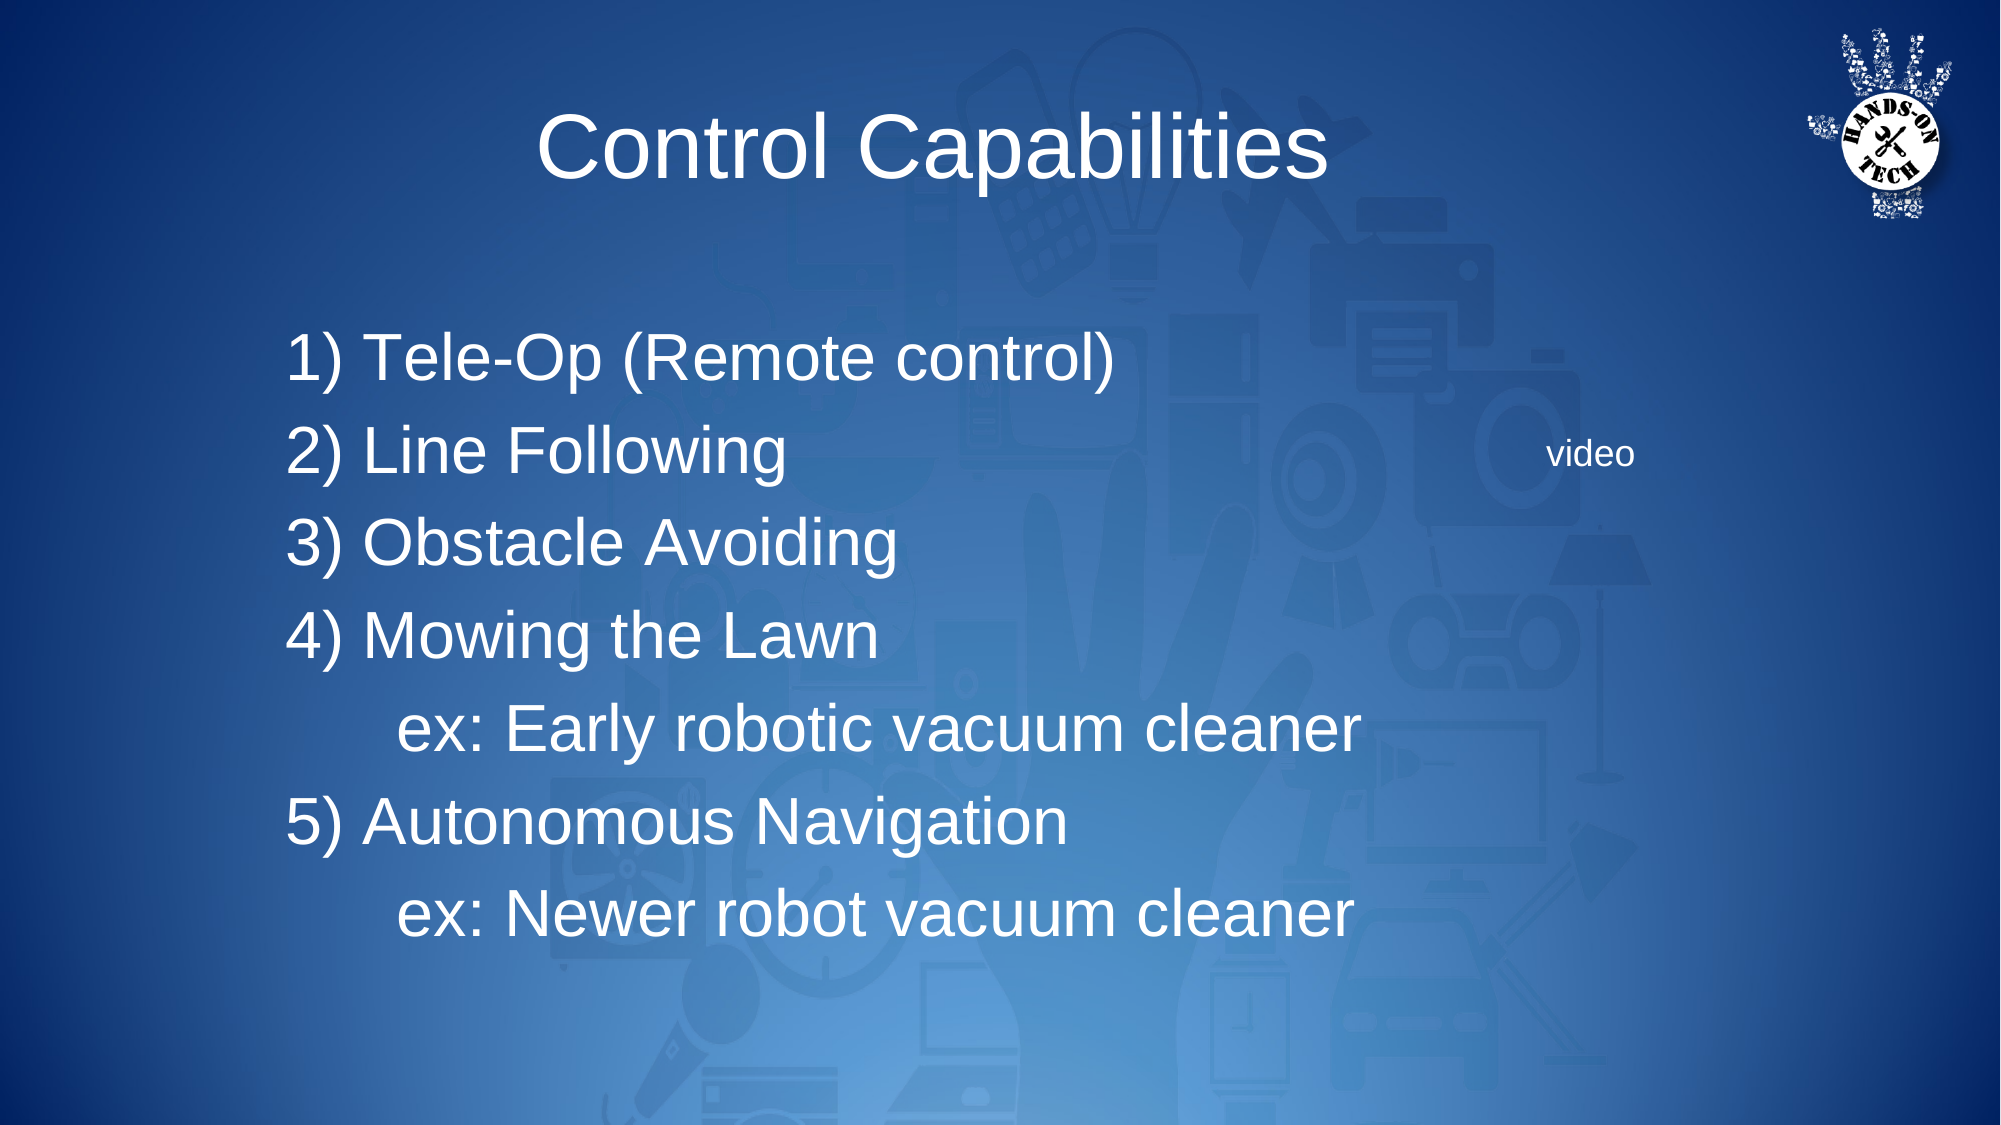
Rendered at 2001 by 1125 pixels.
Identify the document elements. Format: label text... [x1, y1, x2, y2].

text_box Control Capabilities [191, 39, 1677, 258]
text_box video [1531, 423, 1651, 480]
picture [0, 0, 2001, 1125]
text_box Tele-Op (Remote control) Line Following Obstacle Avoiding Mowing the Lawn ex: Early robotic vacuum cleaner Autonomous Navigation ex: Newer robot vacuum cleaner [270, 315, 1486, 1013]
